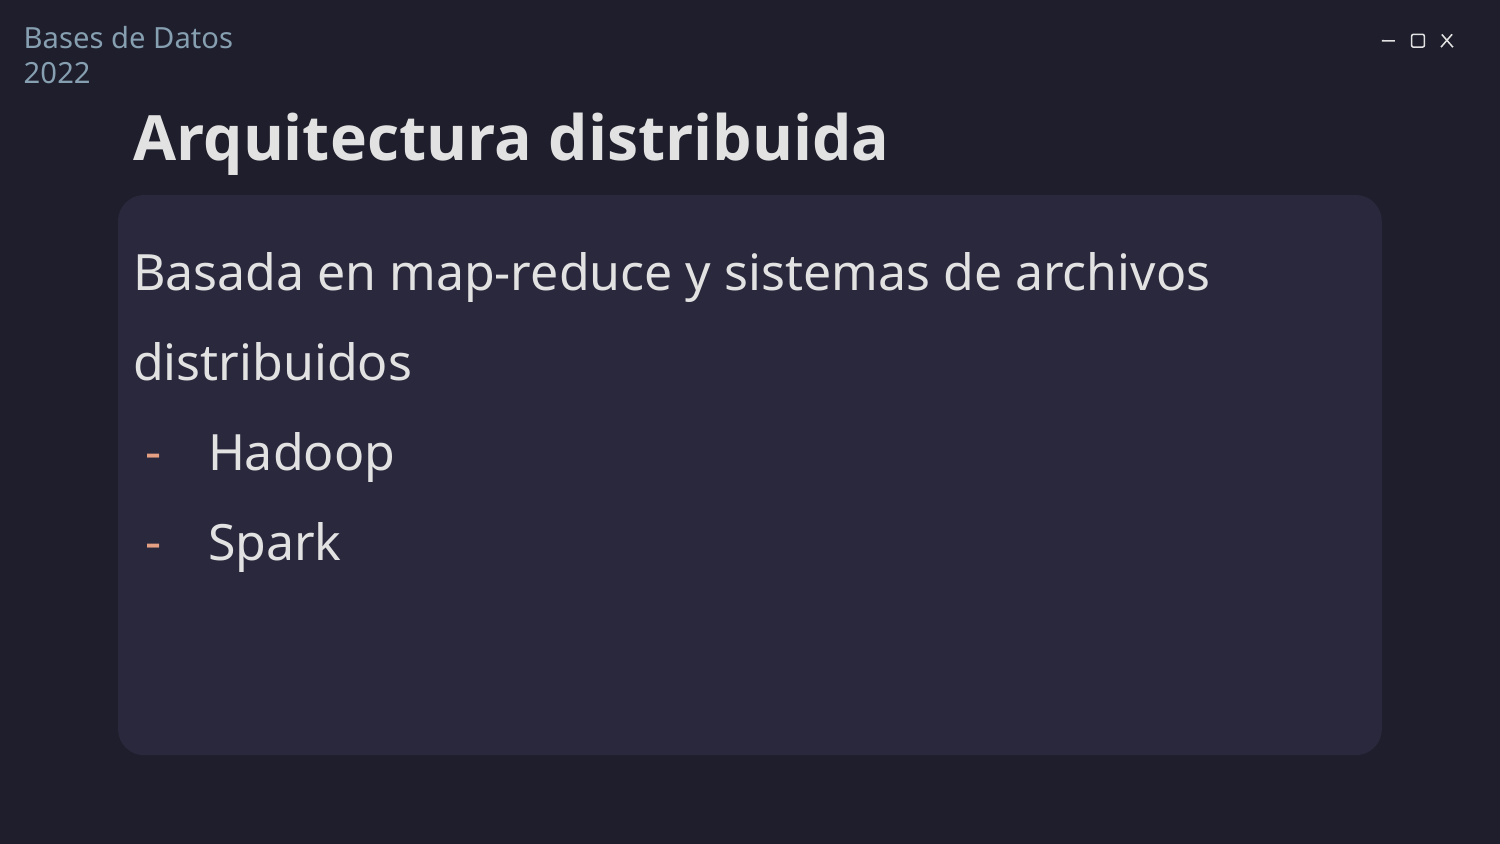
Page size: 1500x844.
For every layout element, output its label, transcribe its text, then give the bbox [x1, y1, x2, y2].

title Arquitectura distribuida [118, 88, 1382, 183]
list Basada en map-reduce y sistemas de archivos distribuidos Hadoop Spark [118, 195, 1382, 750]
